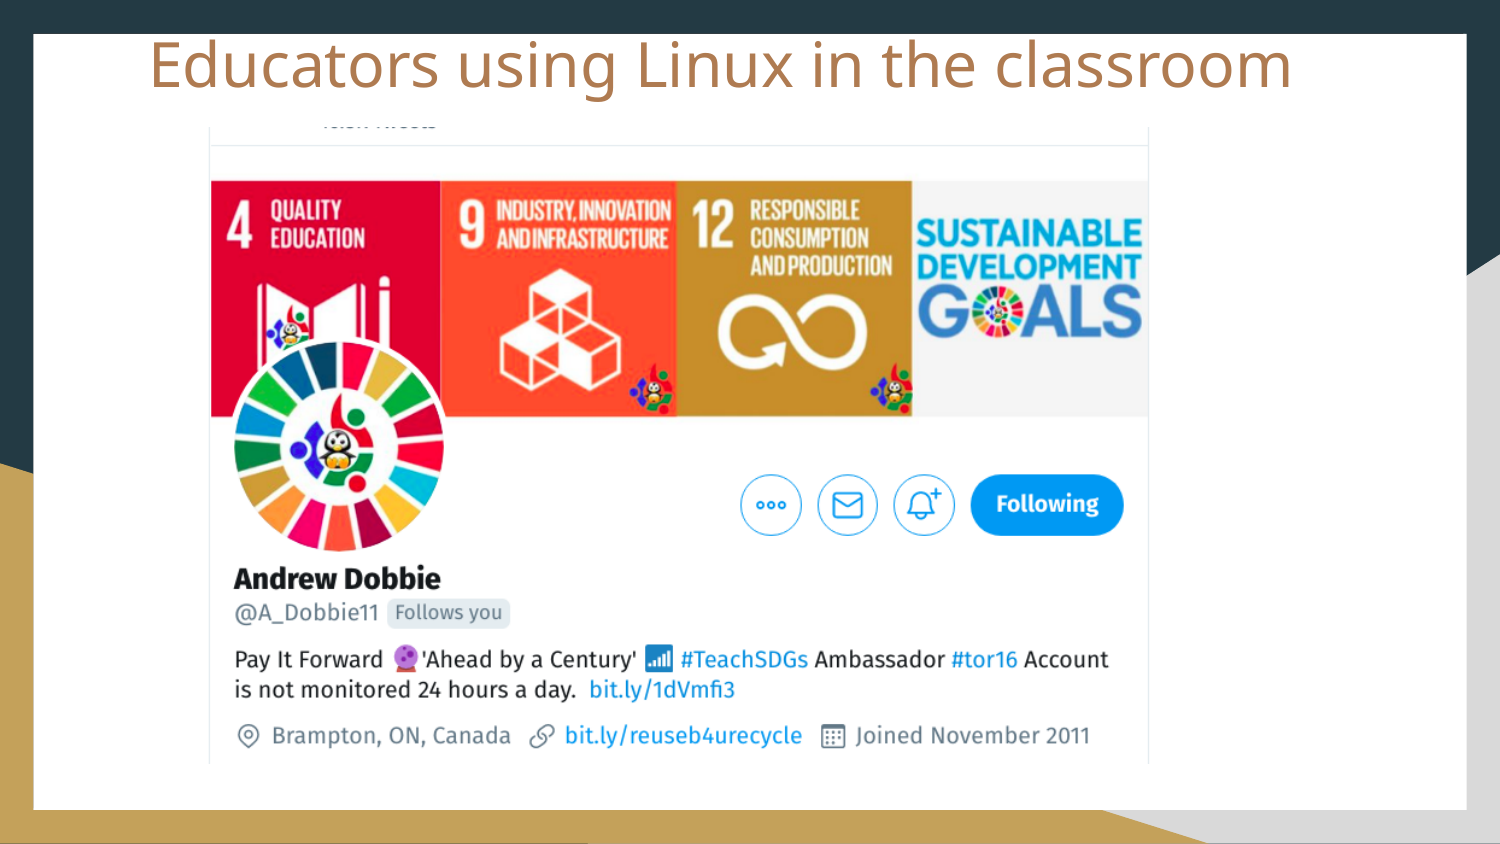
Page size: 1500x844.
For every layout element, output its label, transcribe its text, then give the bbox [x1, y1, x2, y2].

text_box Educators using Linux in the classroom [133, 10, 1476, 118]
picture [145, 127, 1195, 764]
